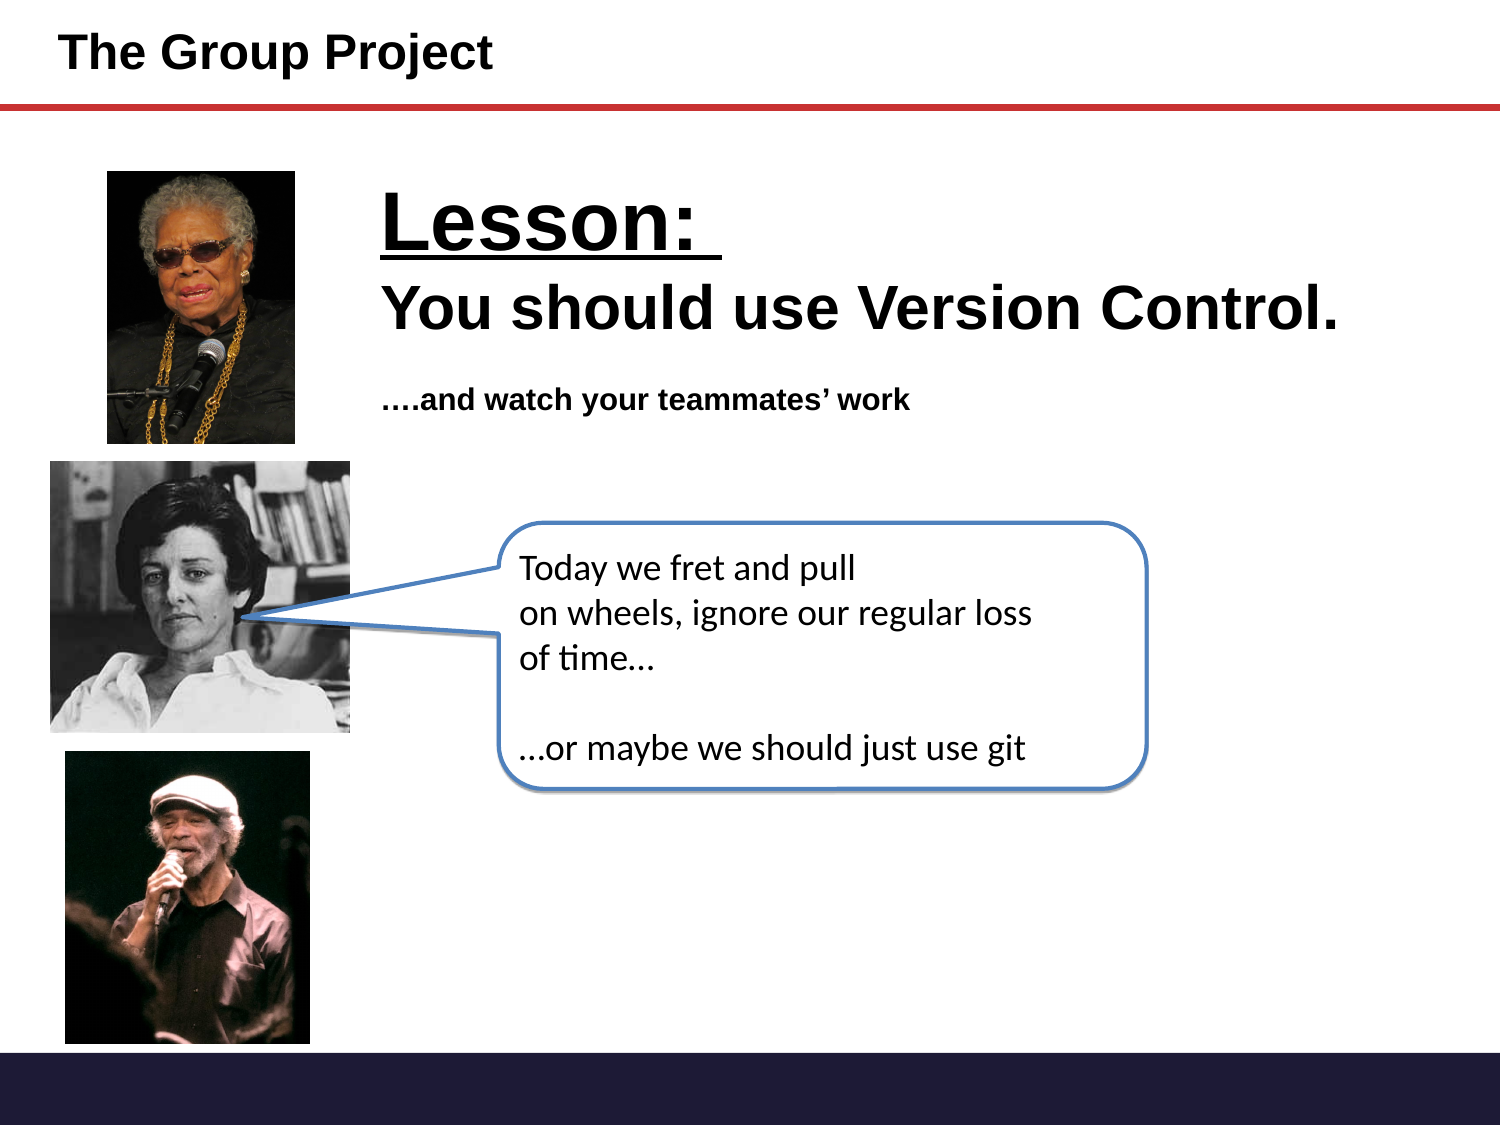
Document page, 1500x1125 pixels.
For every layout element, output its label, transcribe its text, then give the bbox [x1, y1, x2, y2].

picture [65, 751, 310, 1044]
text_box Lesson: You should use Version Control. ….and watch your teammates’ work [372, 159, 1449, 425]
picture [107, 171, 295, 444]
text_box Today we fret and pull on wheels, ignore our regular loss of time… …or maybe we should just use git [242, 522, 1147, 789]
title The Group Project [50, 0, 948, 108]
picture [50, 461, 350, 733]
